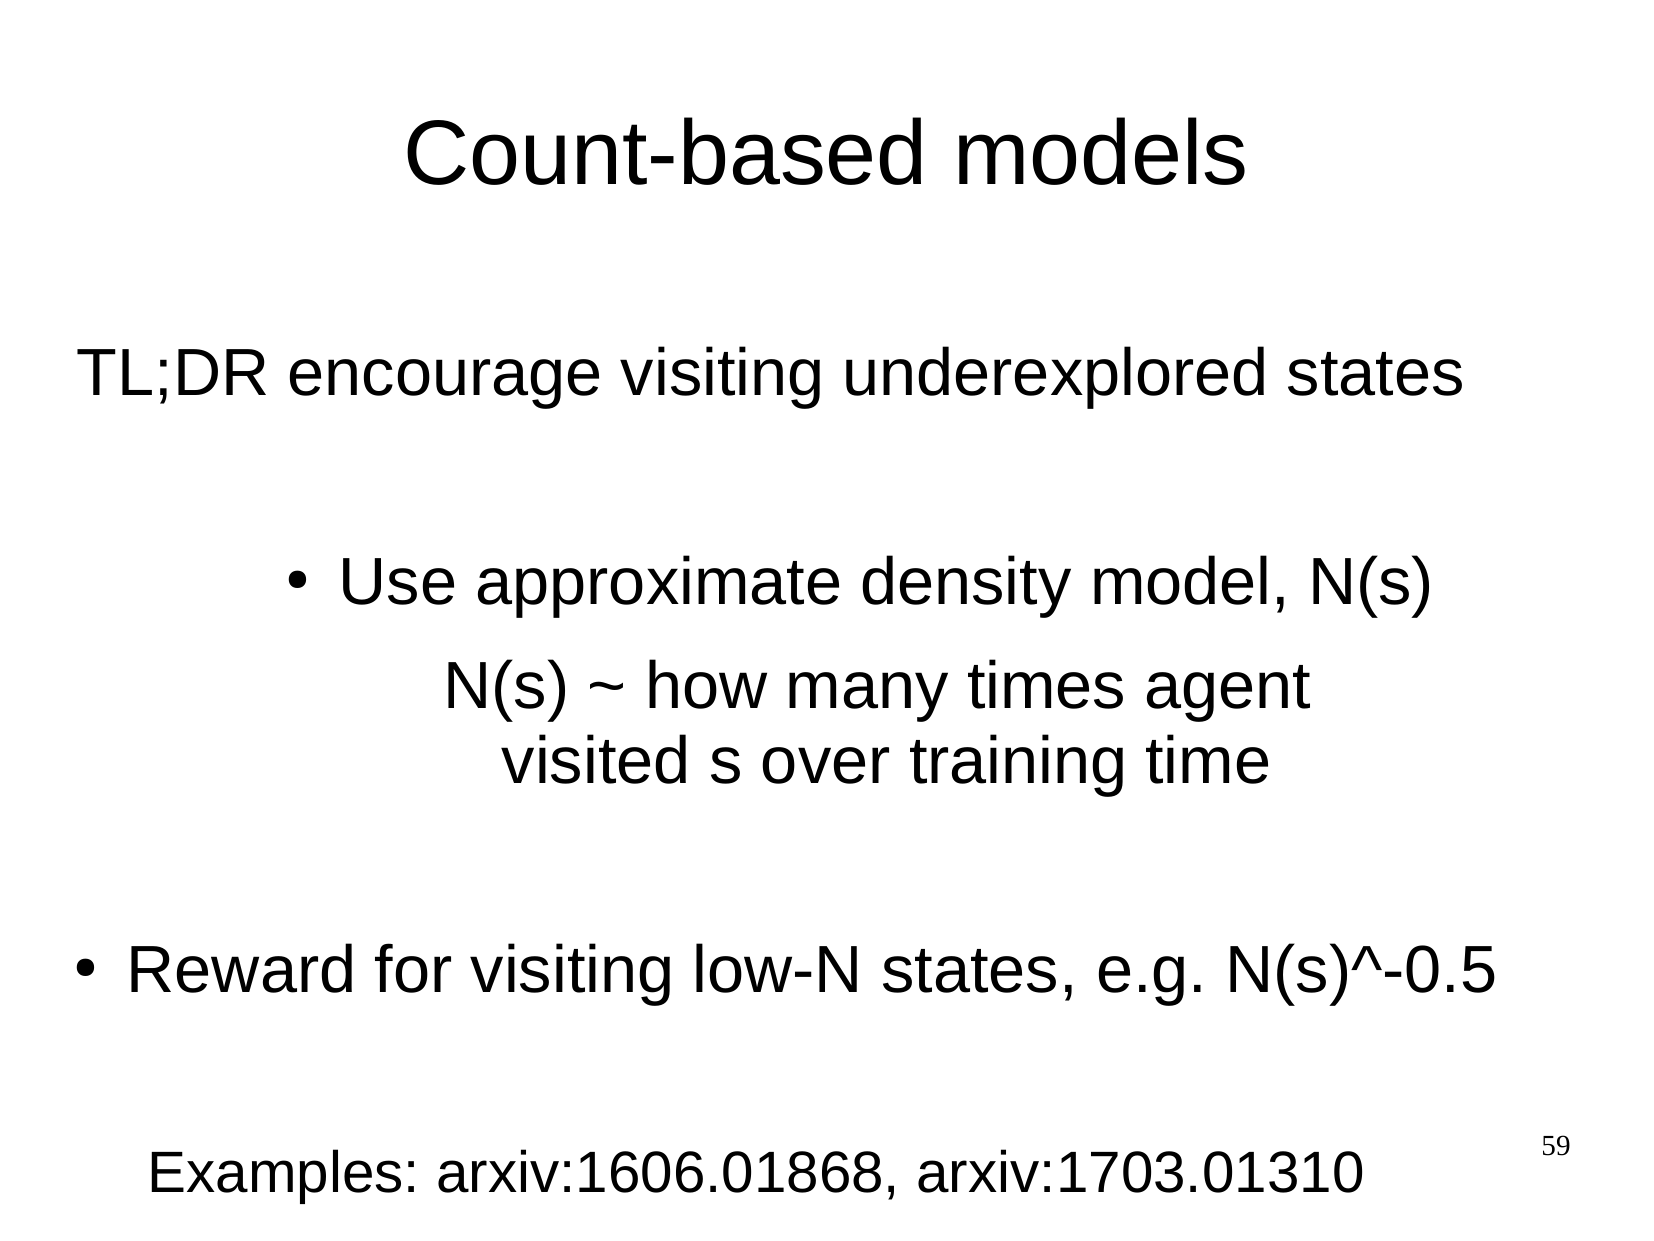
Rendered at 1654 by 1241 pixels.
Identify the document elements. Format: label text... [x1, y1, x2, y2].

title Count-based models [82, 49, 1571, 231]
list TL;DR encourage visiting underexplored states Use approximate density model, N(s) N(s) ~ how many times agent visited s over training time Reward for visiting low-N states, e.g. N(s)^-0.5 Examples: arxiv:1606.01868, arxiv:1703.01310 [5, 231, 1654, 1213]
